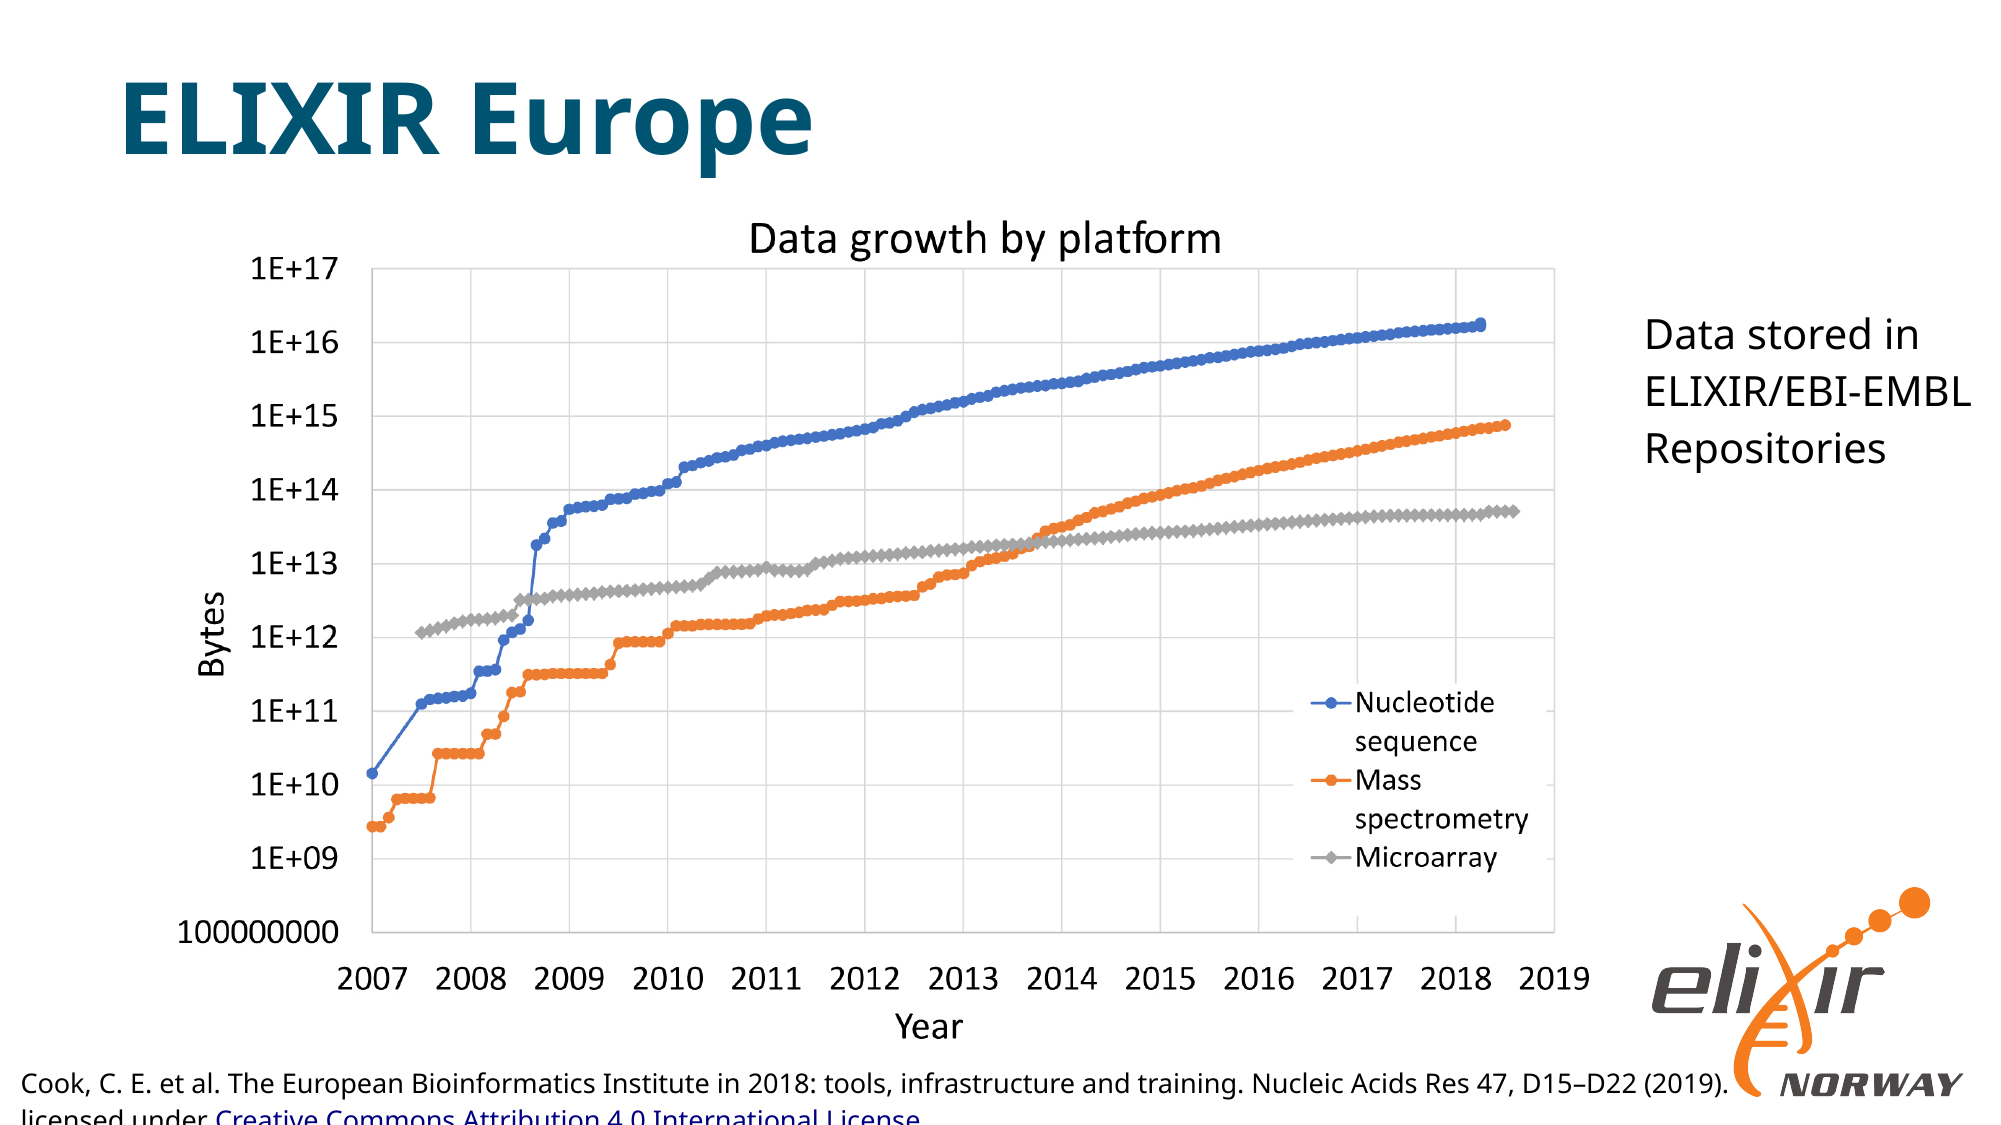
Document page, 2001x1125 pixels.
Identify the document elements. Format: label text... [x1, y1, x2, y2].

text_box Cook, C. E. et al. The European Bioinformatics Institute in 2018: tools, infrastructure and training. Nucleic Acids Res 47, D15–D22 (2019). licensed under Creative Commons Attribution 4.0 International License [5, 1057, 1533, 1125]
picture [1652, 887, 1964, 1097]
picture [177, 200, 1595, 1049]
title ELIXIR Europe [117, 54, 1902, 161]
text_box Data stored in ELIXIR/EBI-EMBL Repositories [1629, 296, 1961, 438]
